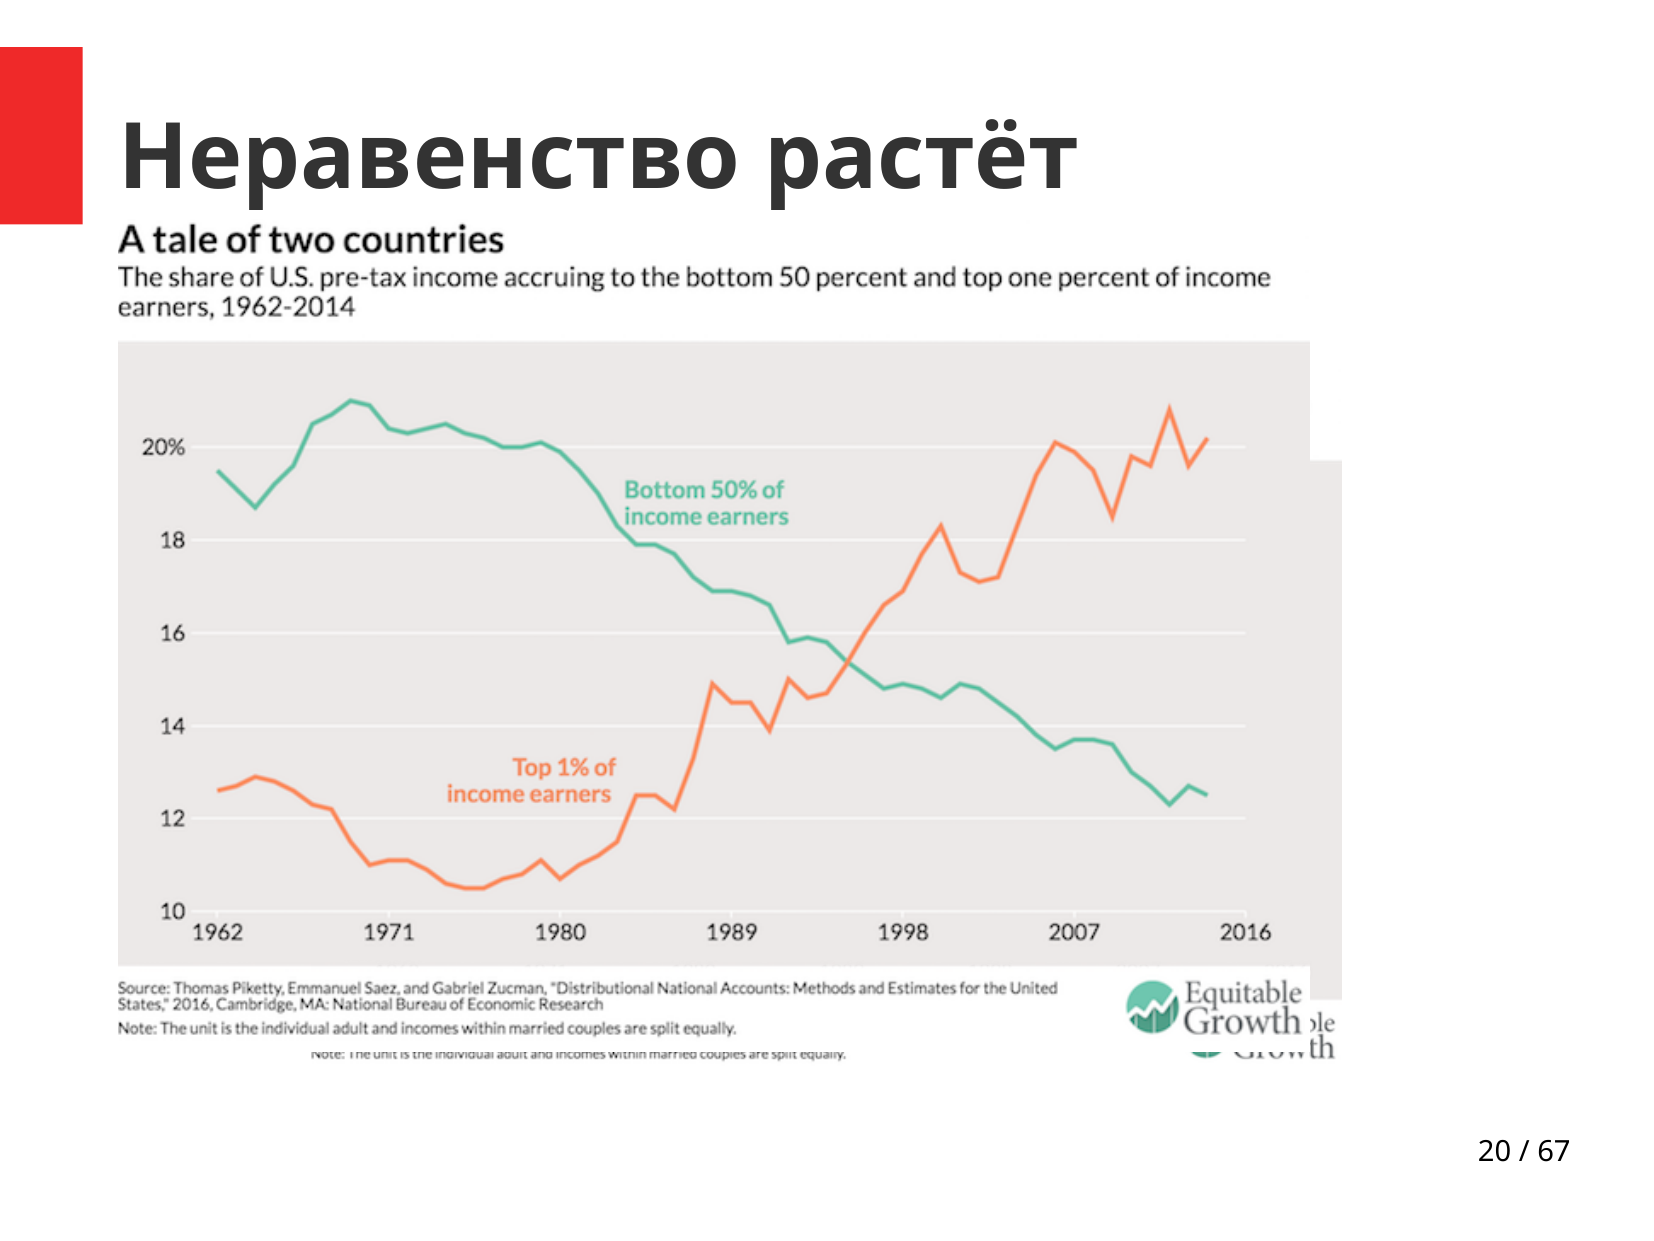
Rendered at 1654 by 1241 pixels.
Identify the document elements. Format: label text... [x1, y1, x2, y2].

title Неравенство растёт [118, 49, 1571, 257]
picture [118, 218, 1342, 1074]
